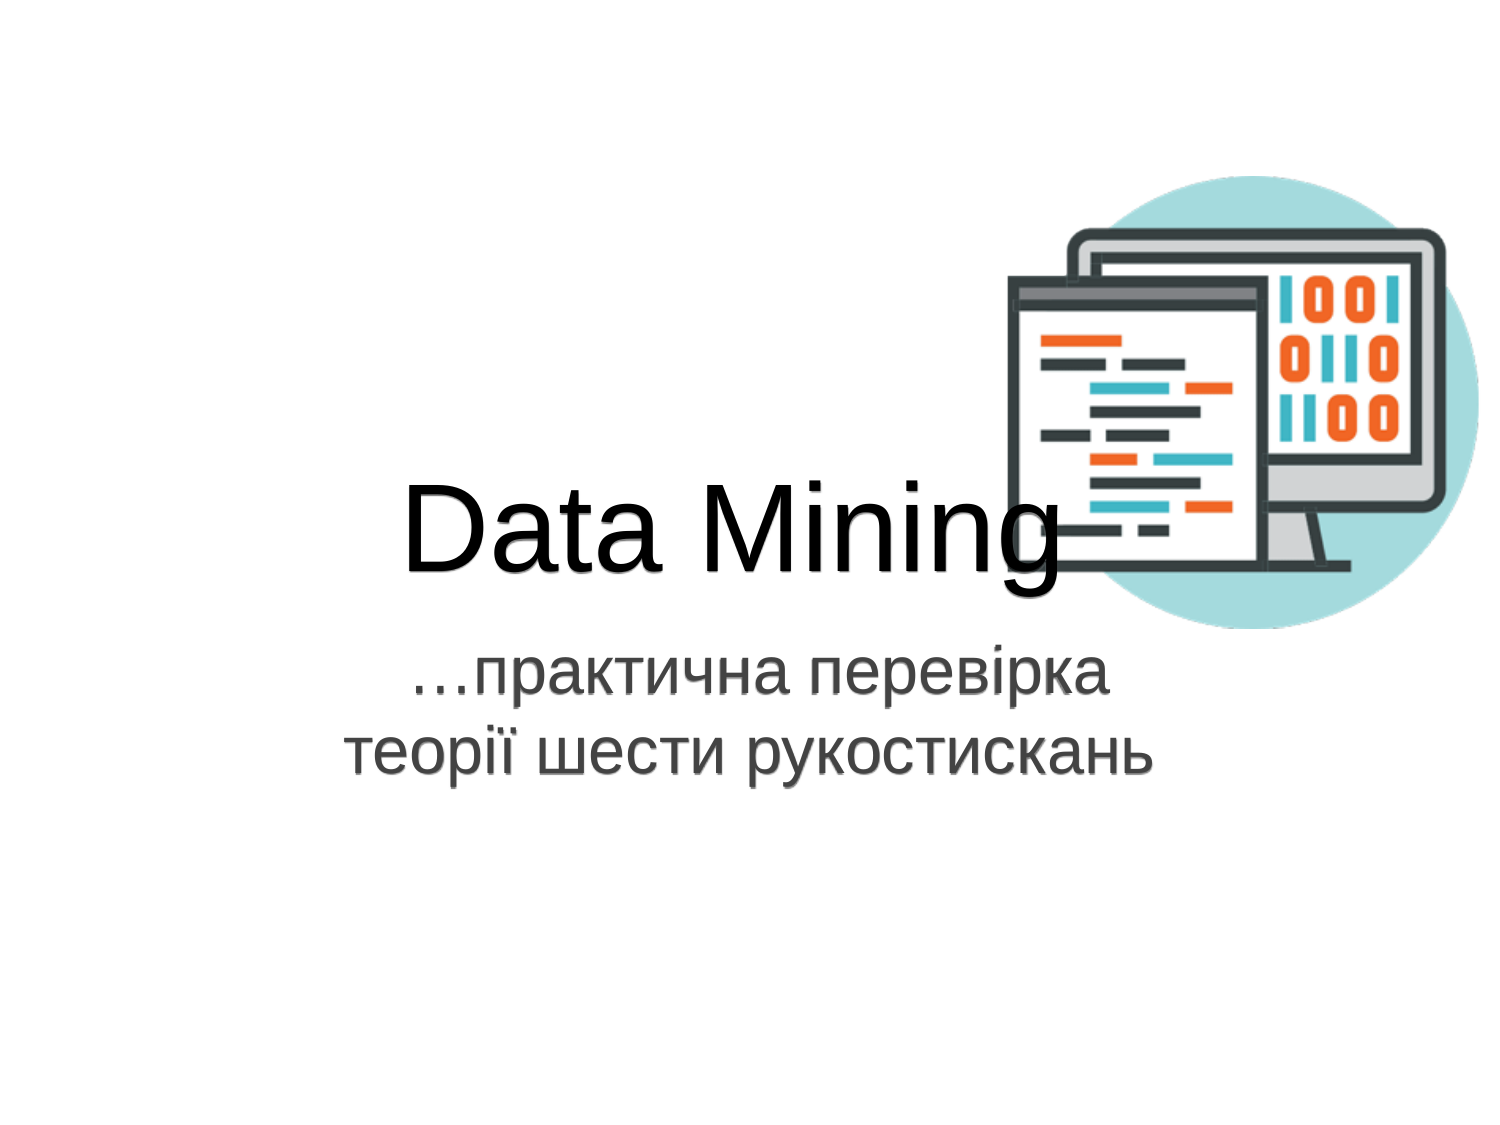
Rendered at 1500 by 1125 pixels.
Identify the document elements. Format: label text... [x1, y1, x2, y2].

picture [1177, 176, 1500, 629]
text_box …практична перевірка теорії шести рукостискань [323, 611, 1177, 915]
text_box Data Mining [51, 162, 1449, 612]
